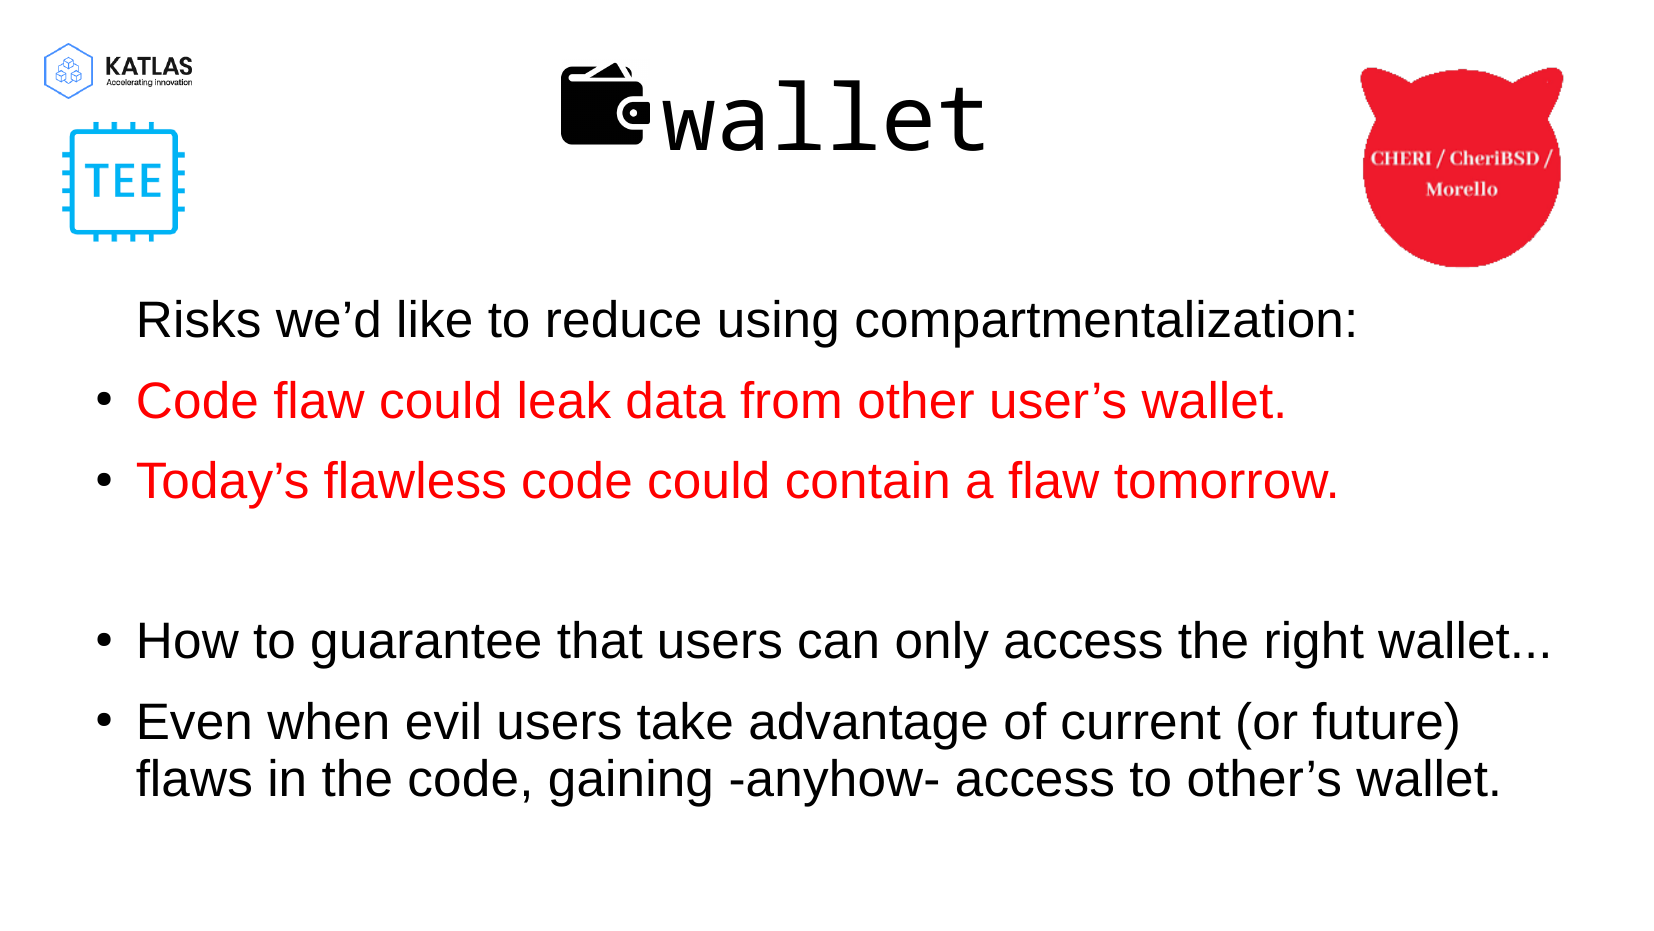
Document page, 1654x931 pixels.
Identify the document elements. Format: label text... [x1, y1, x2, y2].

title wallet [82, 37, 1571, 193]
picture [561, 59, 650, 148]
picture [0, 118, 246, 245]
picture [29, 37, 211, 103]
picture [1348, 193, 1571, 276]
list Risks we’d like to reduce using compartmentalization: Code flaw could leak data from other user’s wallet. Today’s flawless code could contain a flaw tomorrow. How to guarantee that users can only access the right wallet... Even when evil users take advantage of current (or future) flaws in the code, gaining -anyhow- access to other’s wallet. [81, 291, 1570, 831]
